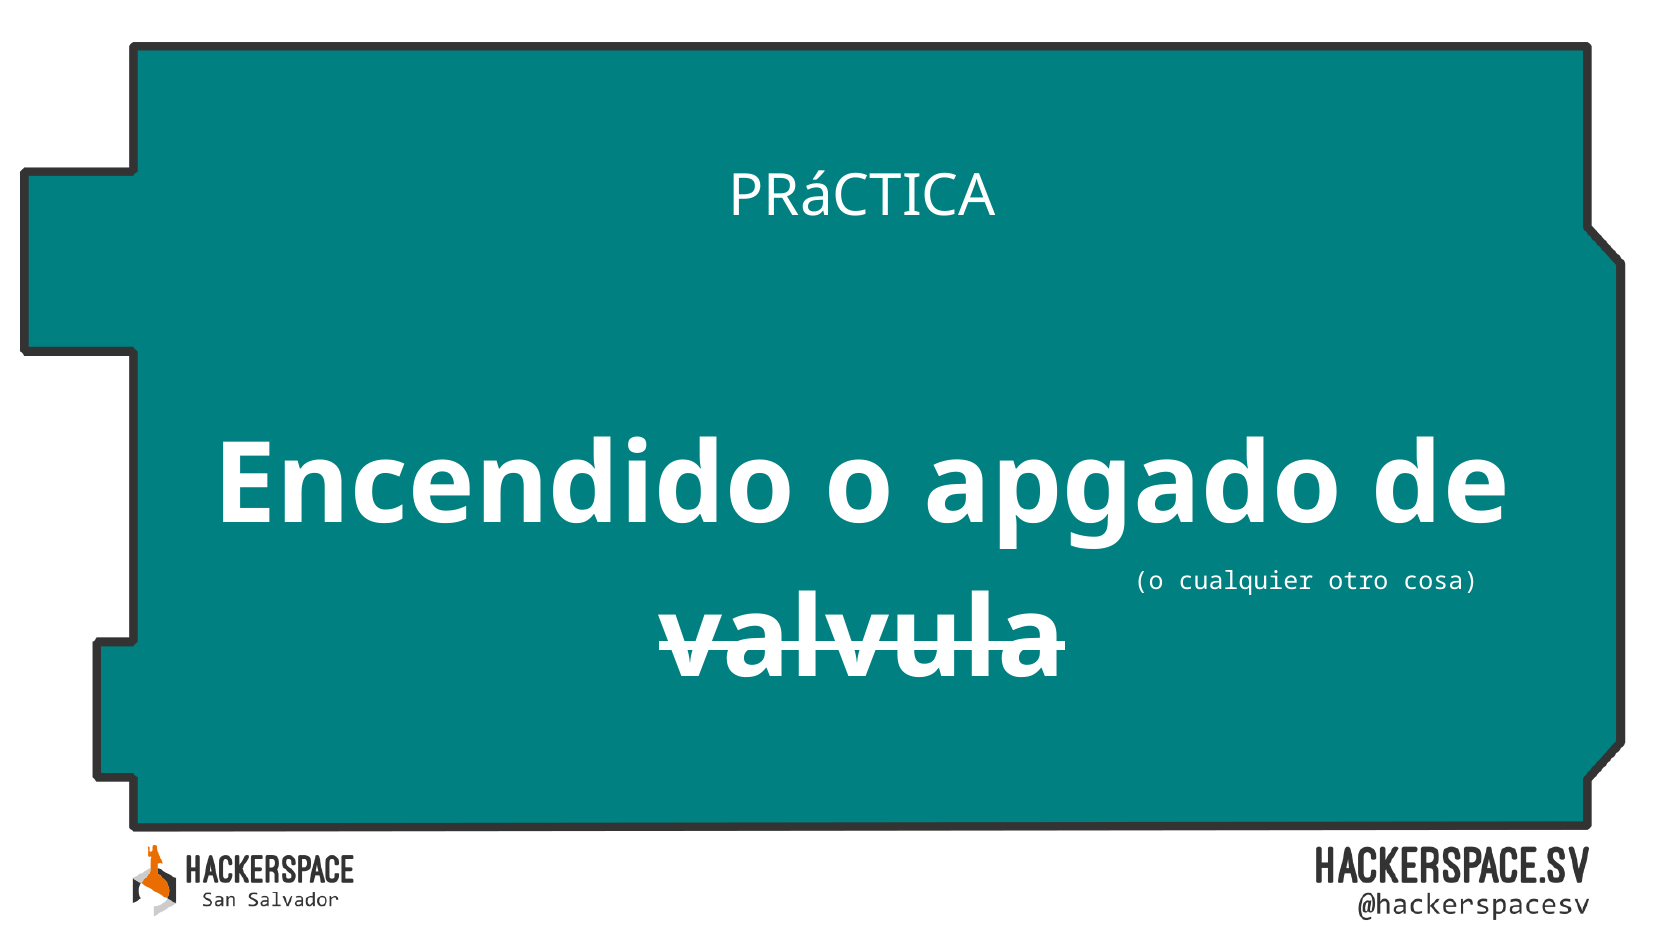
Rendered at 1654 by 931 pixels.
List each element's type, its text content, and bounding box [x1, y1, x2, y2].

text_box (o cualquier otro cosa) [1118, 555, 1465, 595]
picture [0, 0, 1654, 931]
subtitle PRáCTICA Encendido o apgado de valvula [153, 71, 1571, 792]
